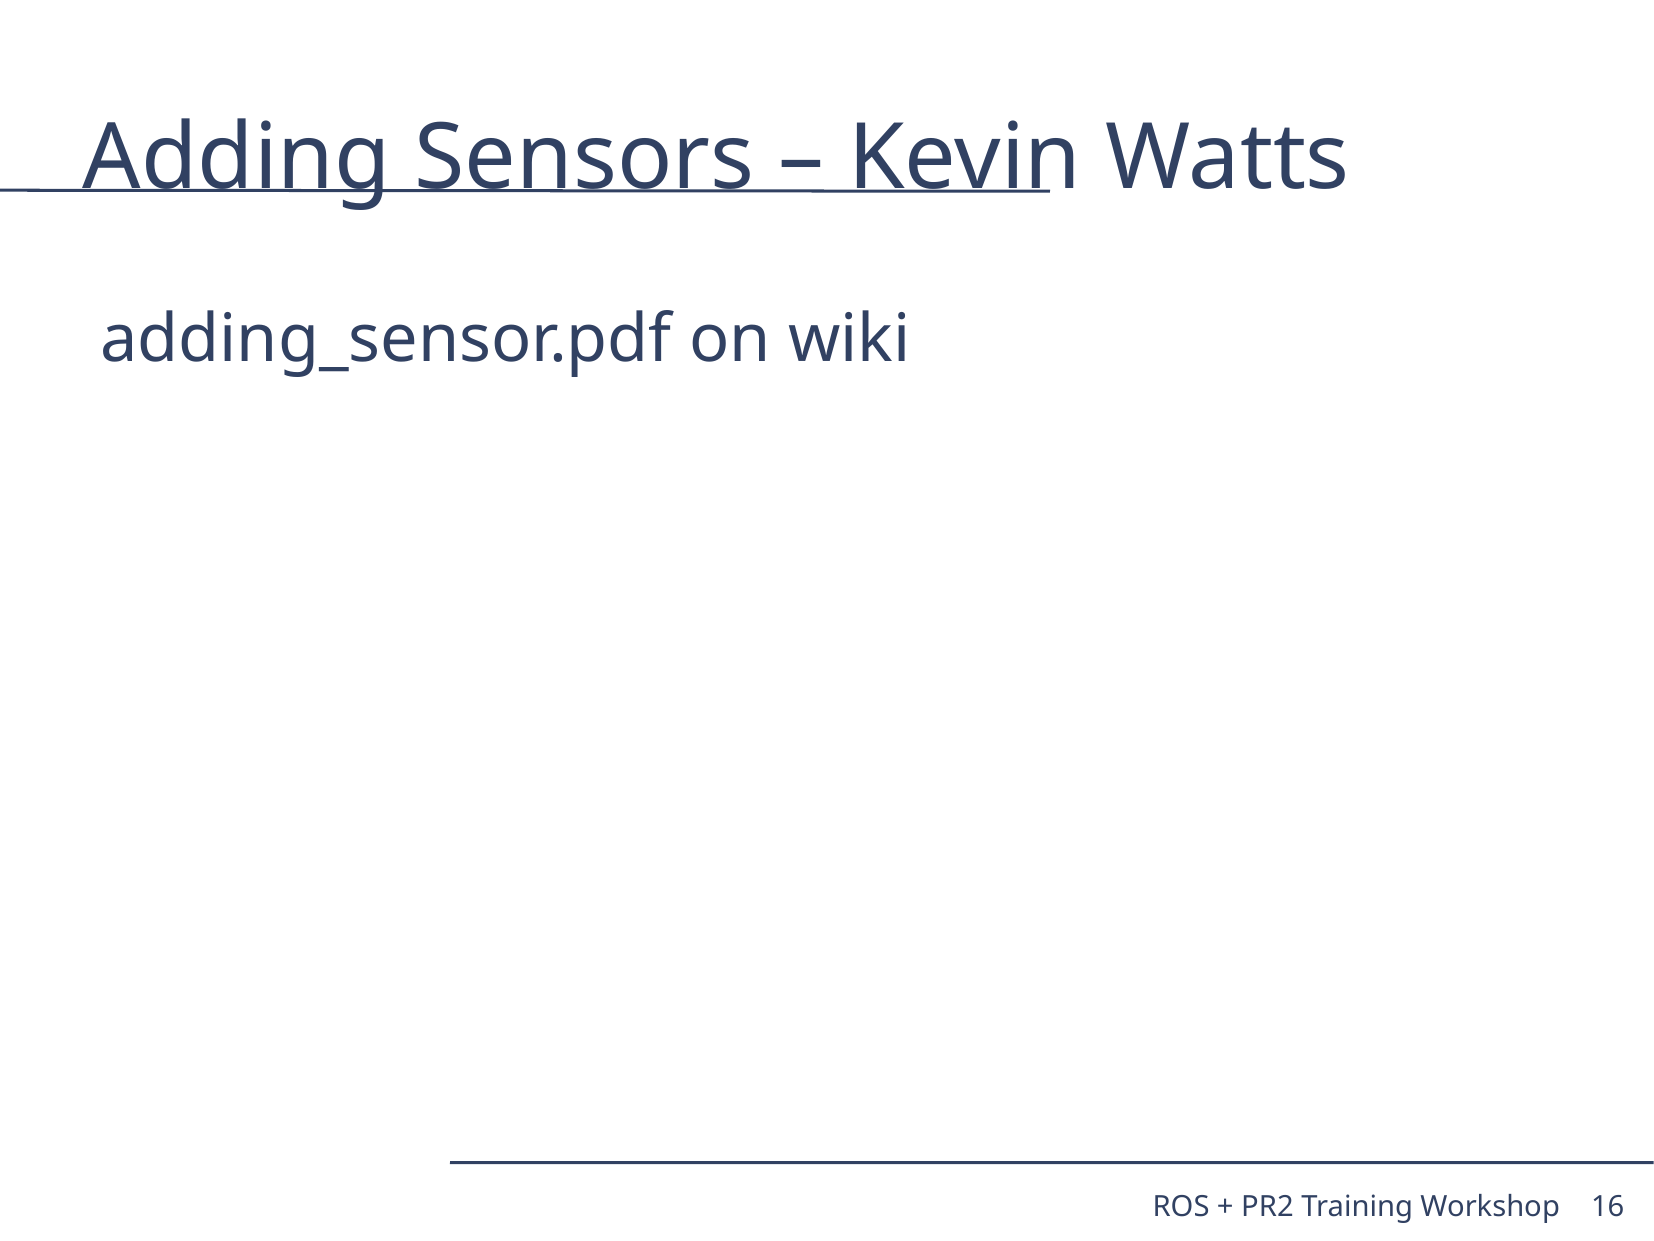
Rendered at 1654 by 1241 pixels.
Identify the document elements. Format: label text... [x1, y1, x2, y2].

list adding_sensor.pdf on wiki [82, 290, 1571, 1109]
title Adding Sensors – Kevin Watts [82, 49, 1571, 257]
